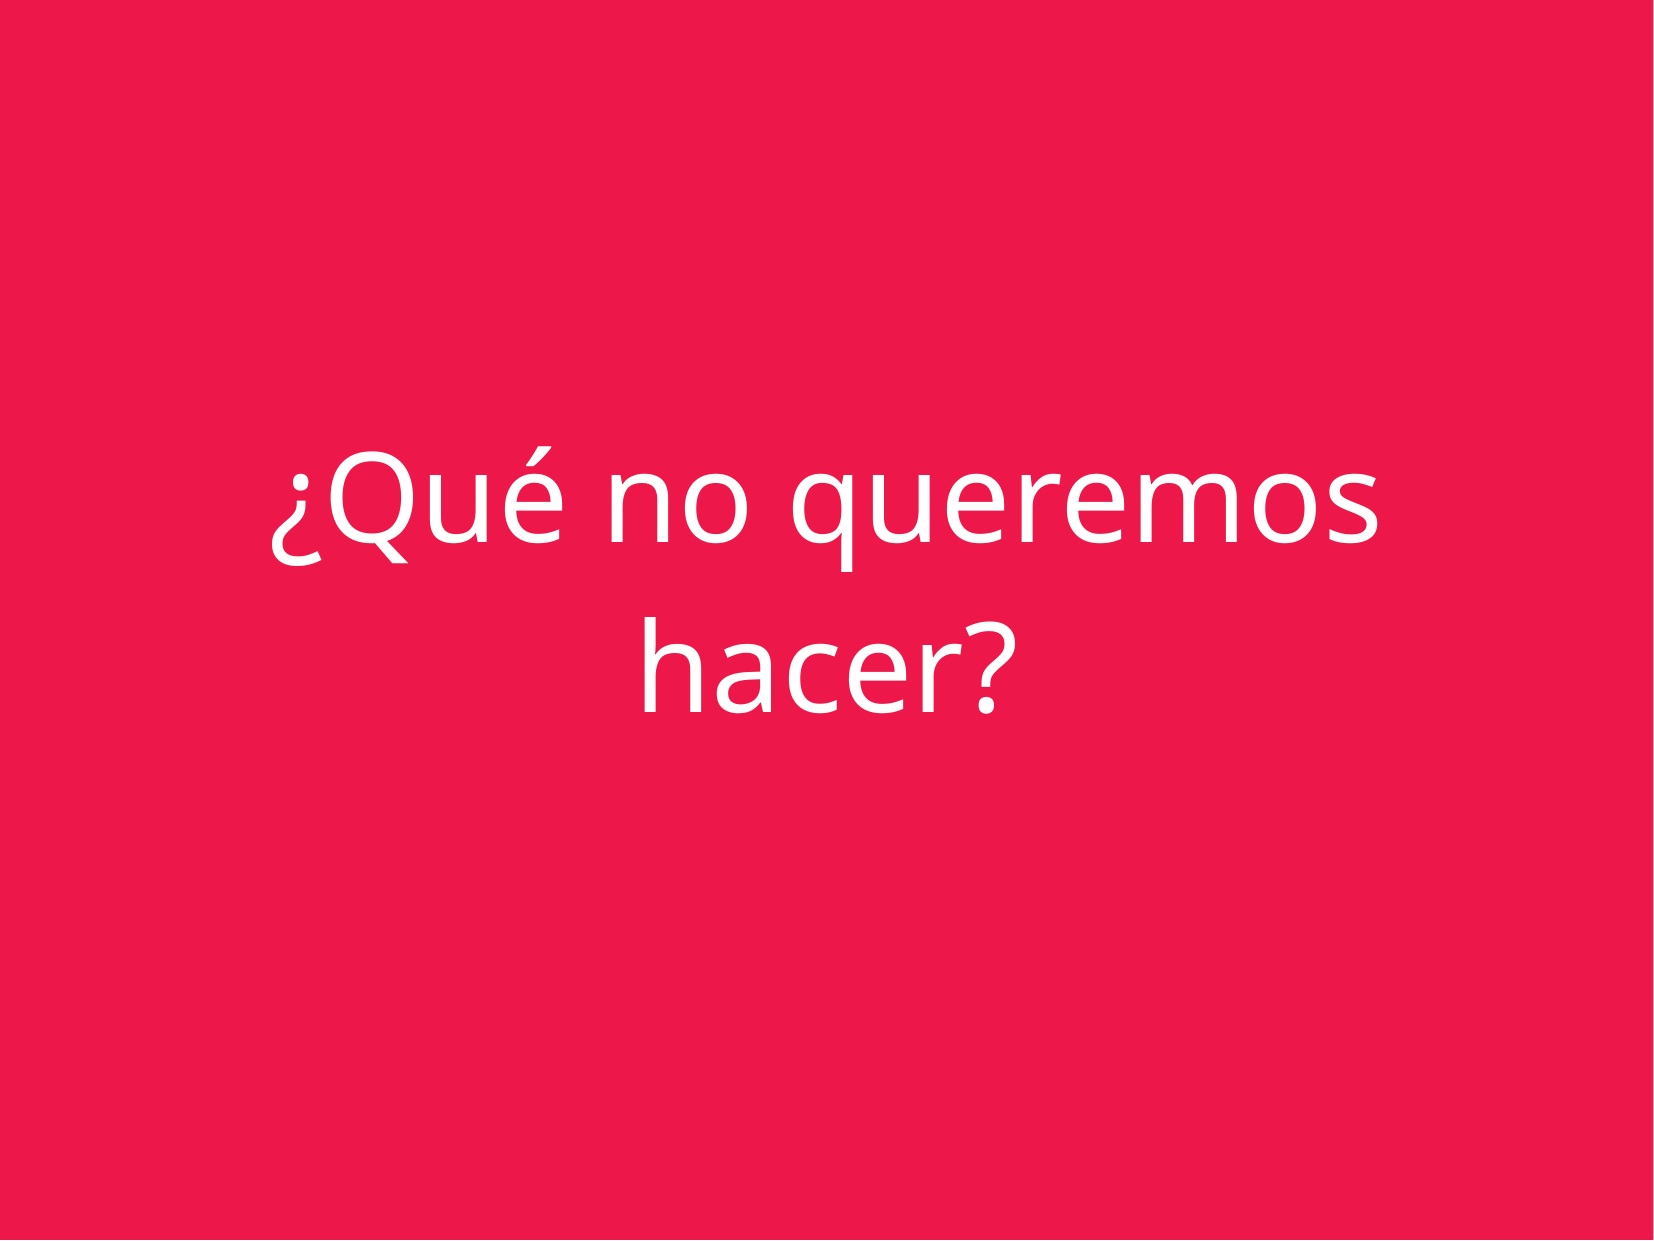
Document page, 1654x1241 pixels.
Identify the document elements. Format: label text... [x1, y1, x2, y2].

subtitle ¿Qué no queremos hacer? [82, 56, 1571, 1102]
